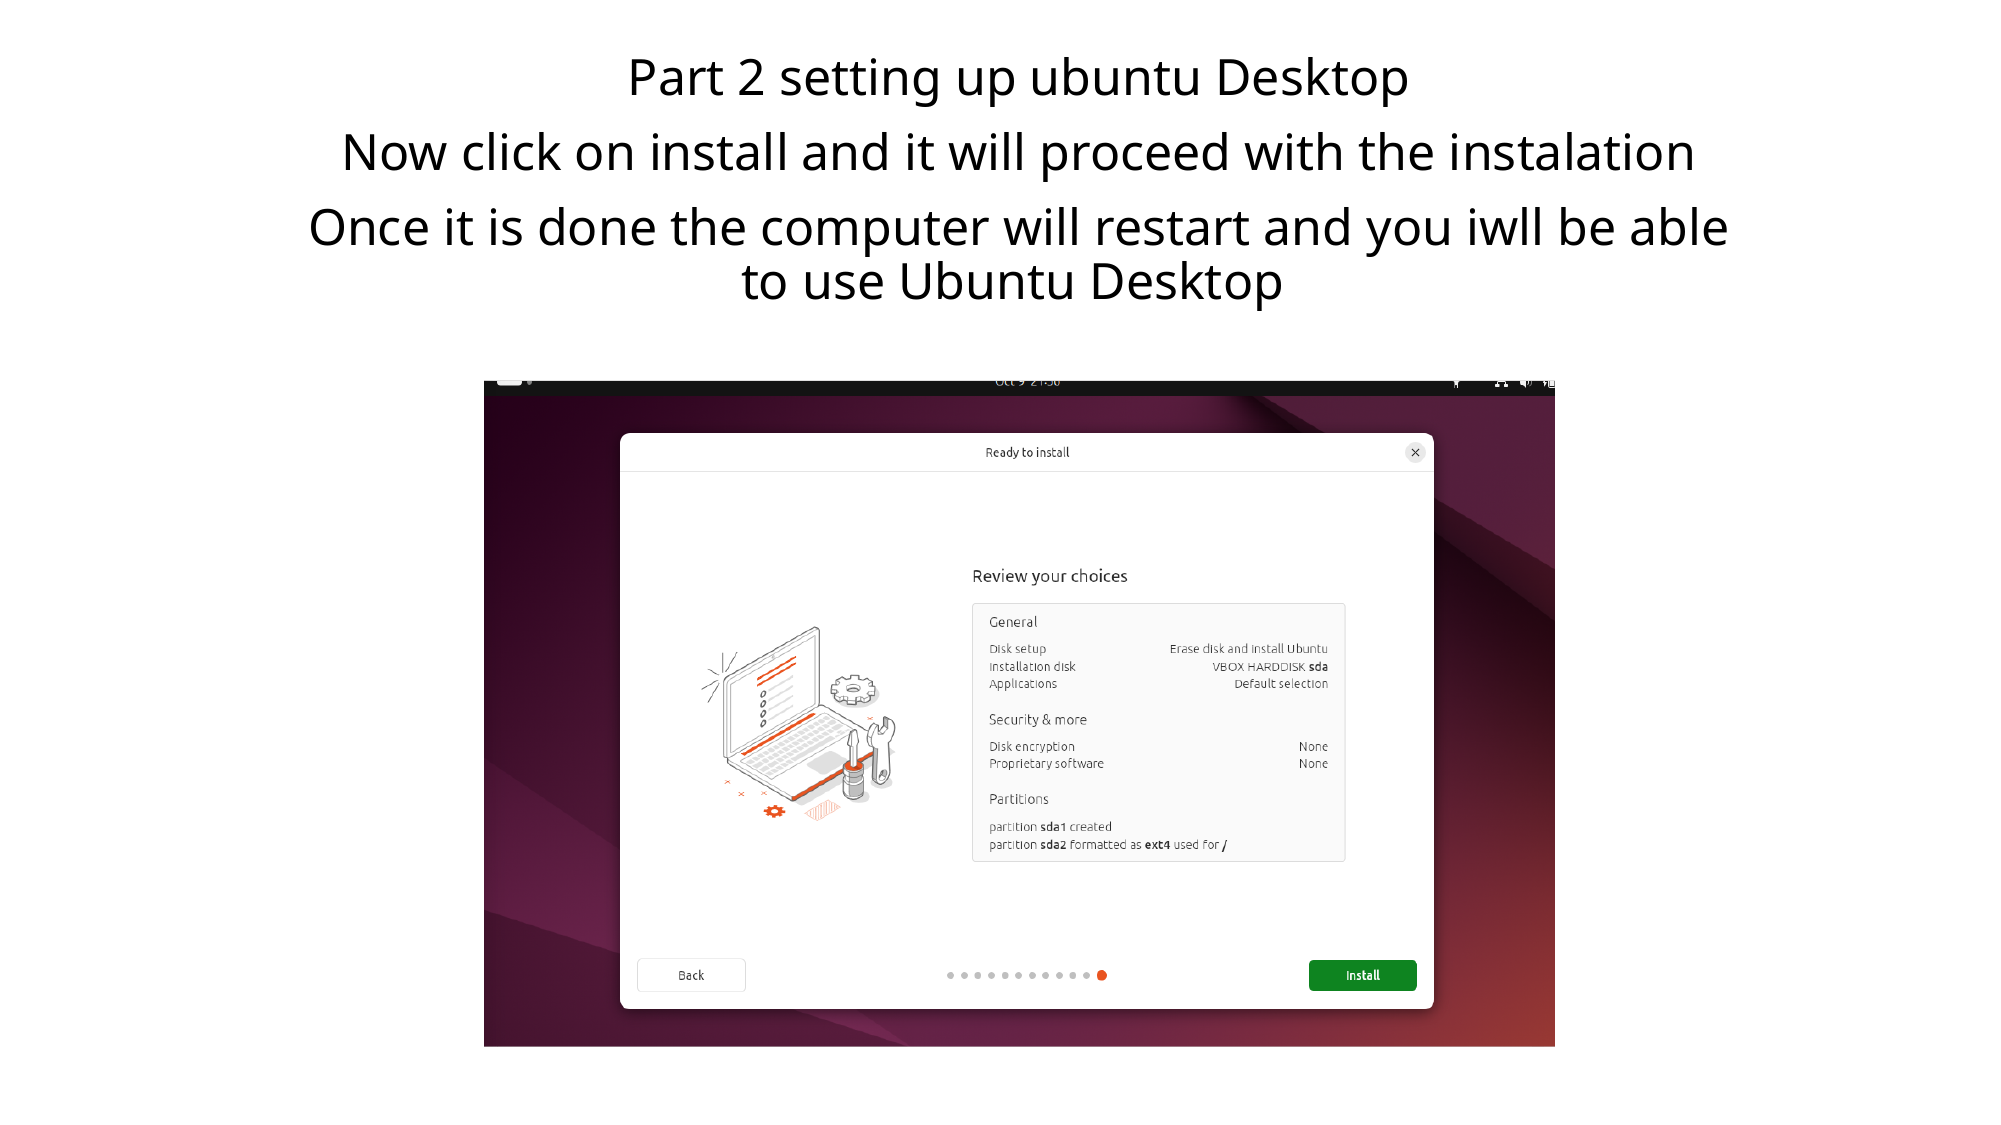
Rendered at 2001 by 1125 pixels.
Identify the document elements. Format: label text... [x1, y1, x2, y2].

subtitle Part 2 setting up ubuntu Desktop Now click on install and it will proceed with the instalation Once it is done the computer will restart and you iwll be able to use Ubuntu Desktop [269, 45, 1770, 355]
picture [484, 380, 1555, 1047]
